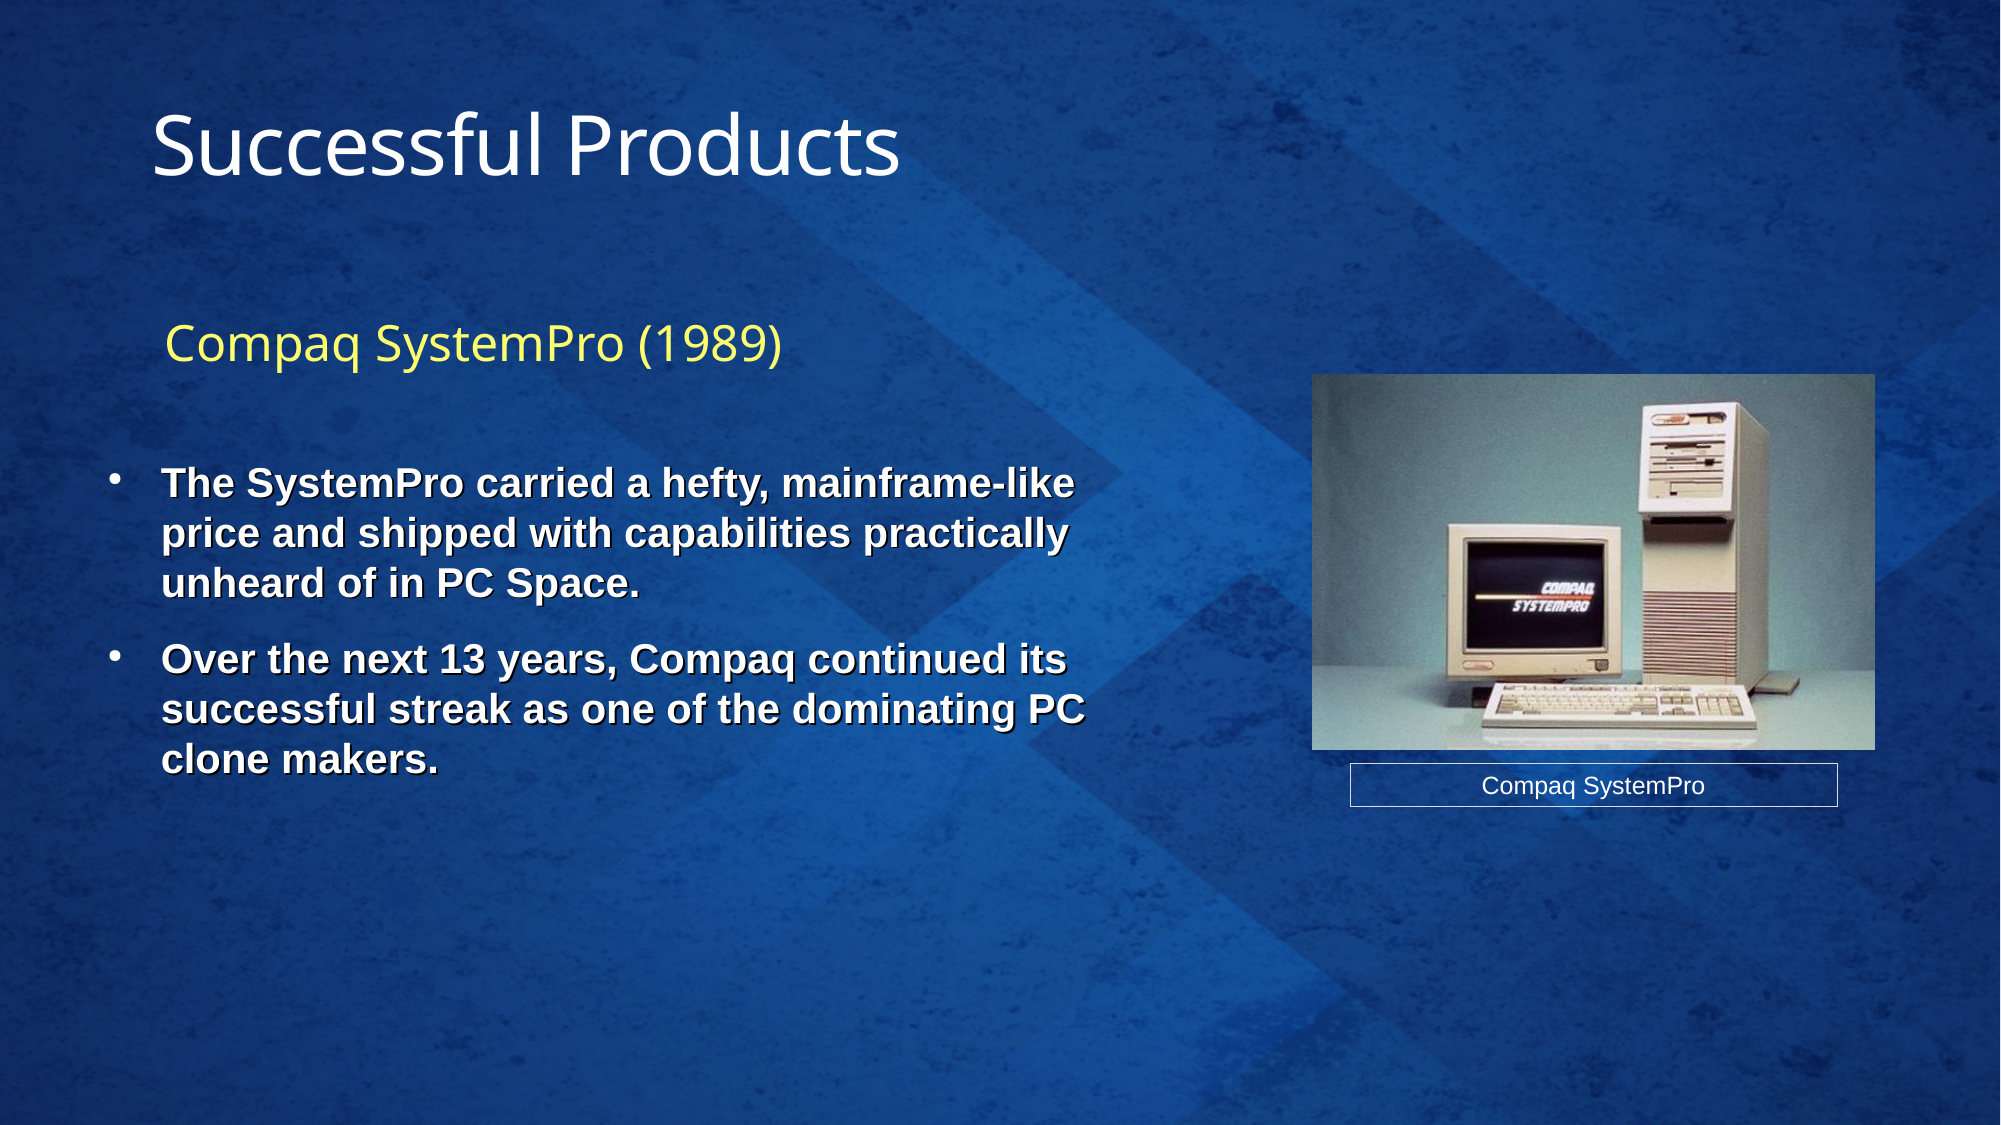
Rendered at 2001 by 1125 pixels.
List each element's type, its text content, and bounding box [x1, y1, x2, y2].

text_box Compaq SystemPro [1350, 763, 1838, 807]
title Successful Products [136, 71, 1538, 226]
list The SystemPro carried a hefty, mainframe-like price and shipped with capabilities practically unheard of in PC Space. Over the next 13 years, Compaq continued its successful streak as one of the dominating PC clone makers. [75, 375, 1201, 863]
picture [0, 0, 2001, 1125]
text_box Compaq SystemPro (1989) [150, 300, 965, 376]
